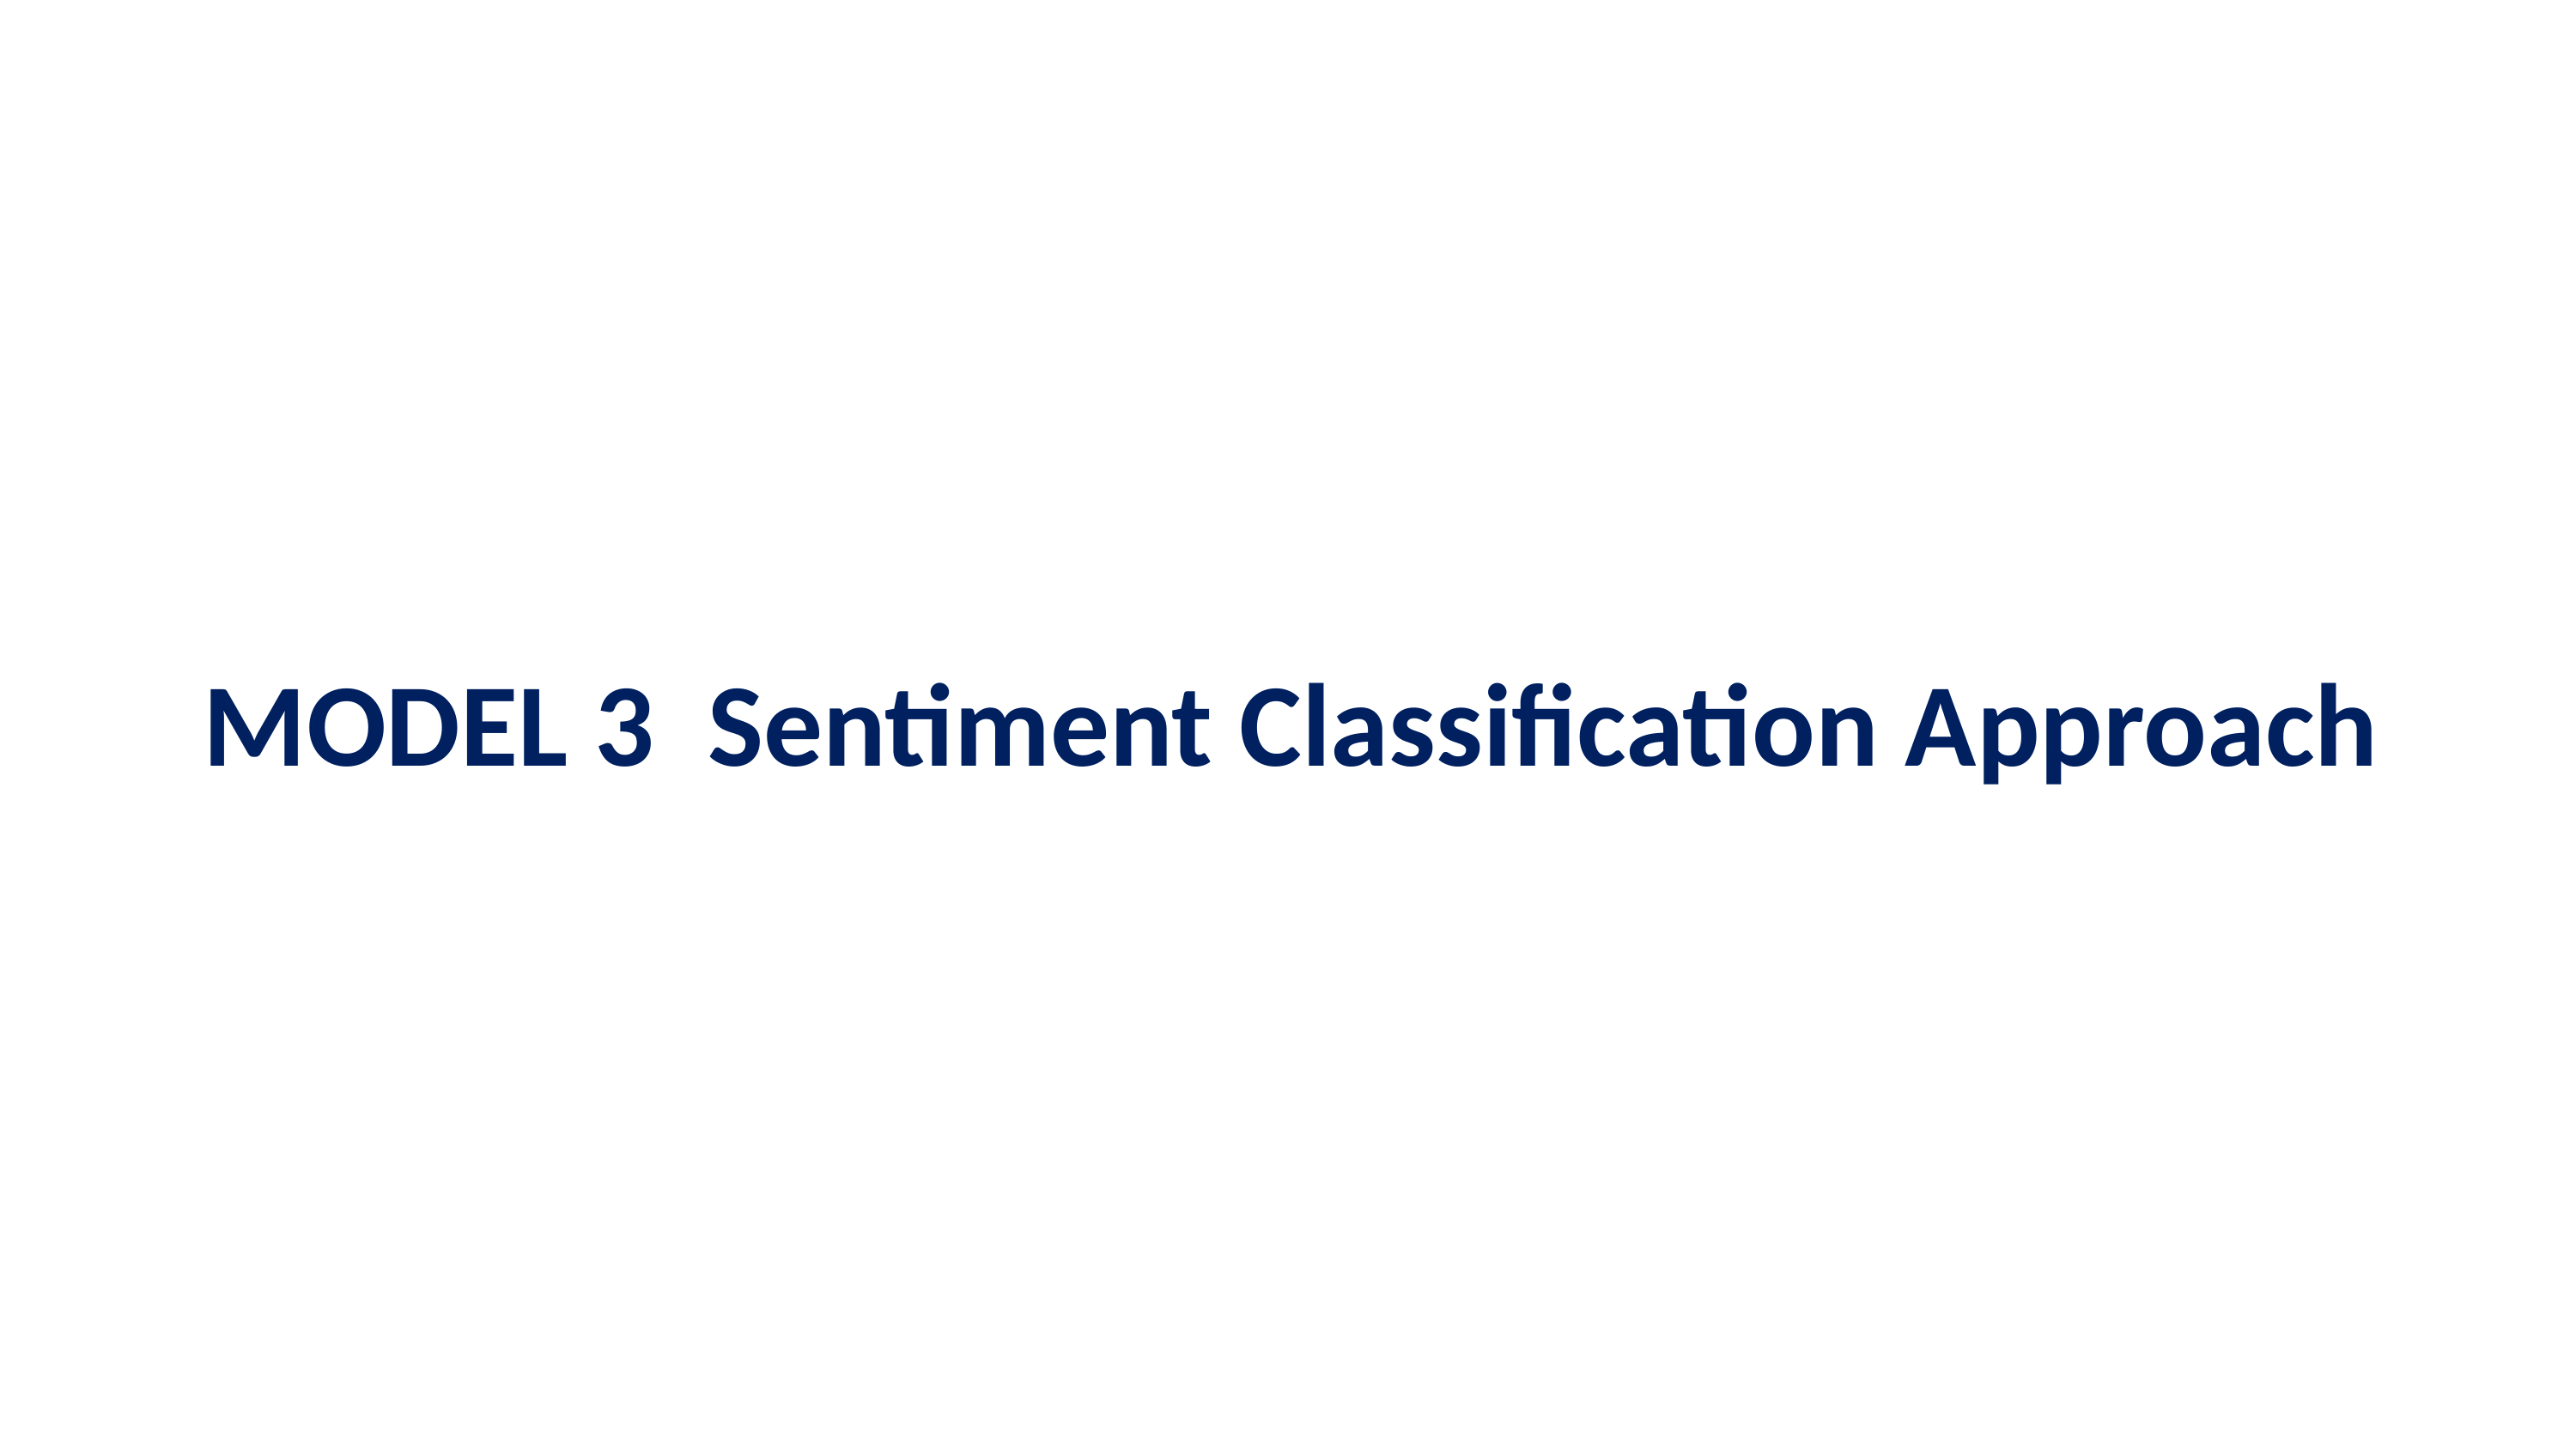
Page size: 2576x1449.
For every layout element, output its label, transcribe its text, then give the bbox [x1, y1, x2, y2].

text_box MODEL 3 Sentiment Classification Approach [190, 641, 2576, 797]
